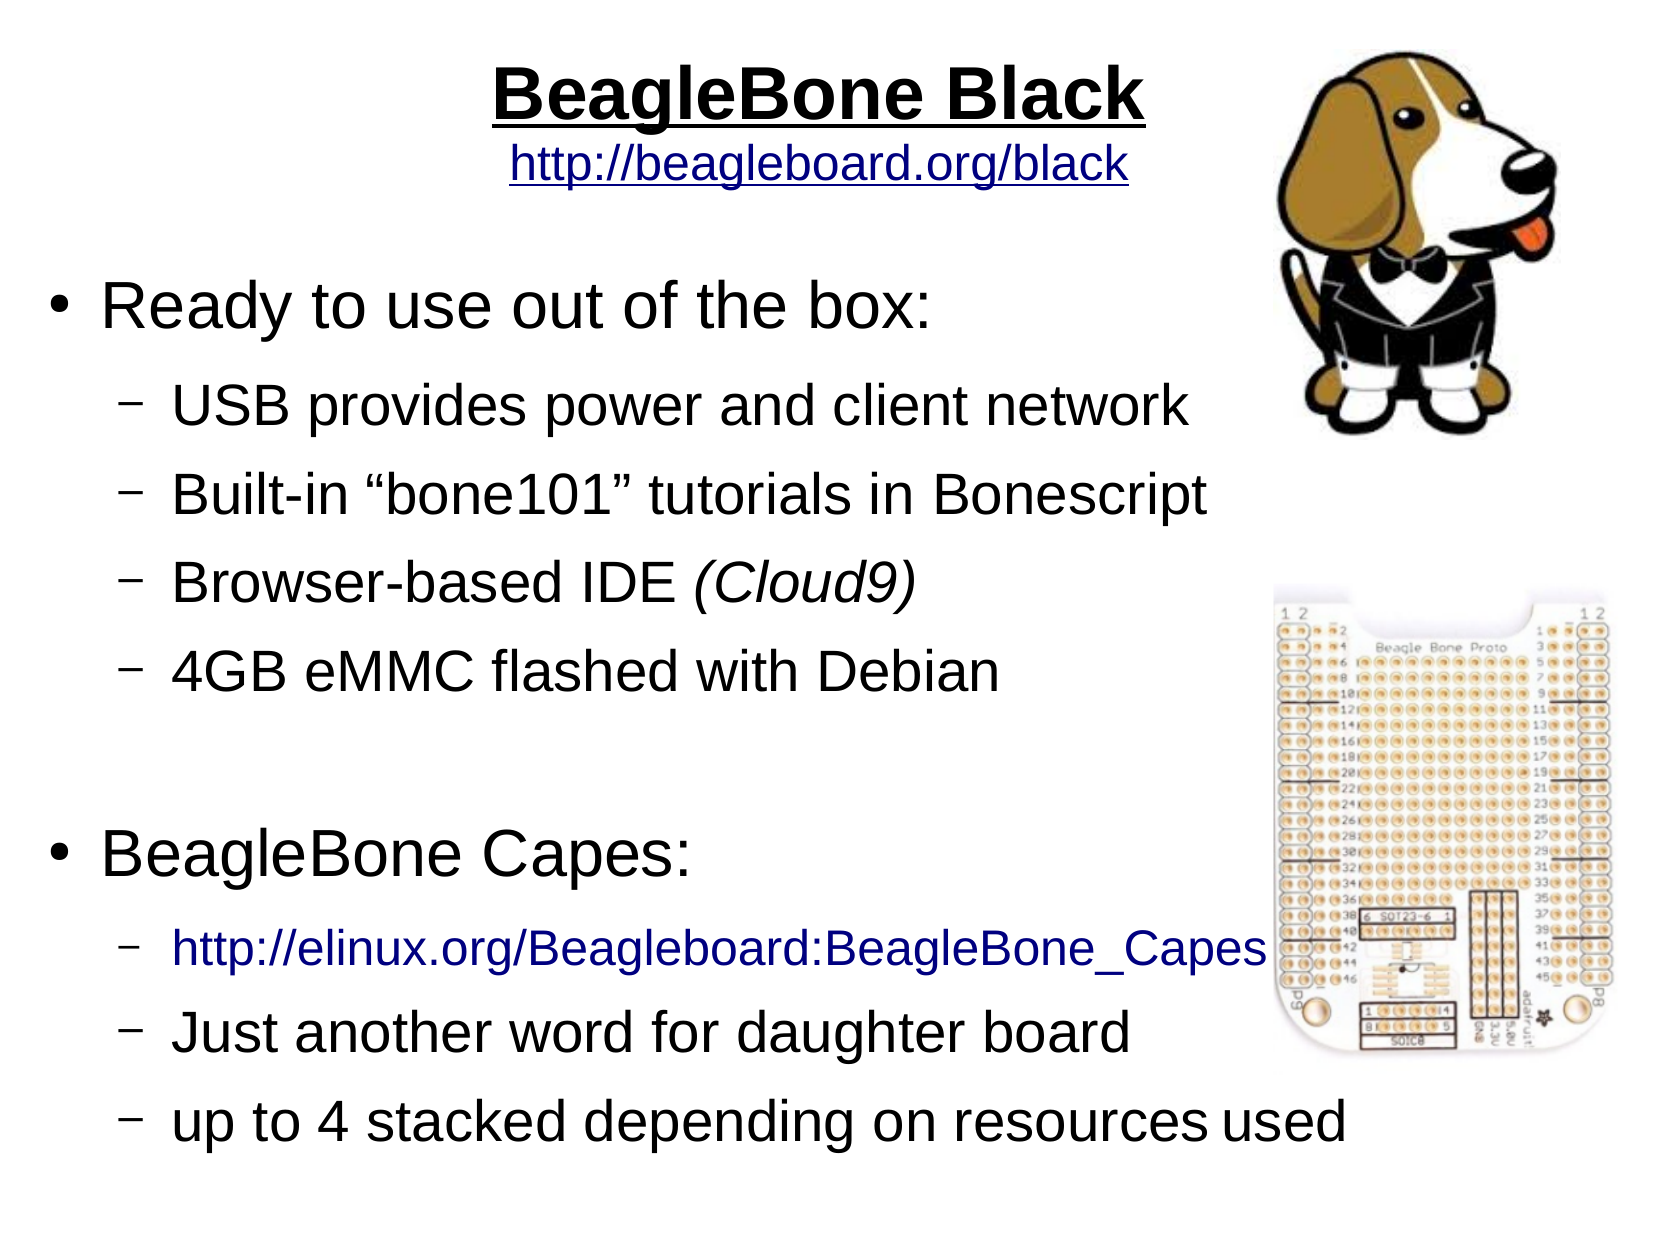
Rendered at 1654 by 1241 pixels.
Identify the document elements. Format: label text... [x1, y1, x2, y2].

list Ready to use out of the box: USB provides power and client network Built-in “bone101” tutorials in Bonescript Browser-based IDE (Cloud9) 4GB eMMC flashed with Debian BeagleBone Capes: http://elinux.org/Beagleboard:BeagleBone_Capes Just another word for daughter board up to 4 stacked depending on resources used [30, 195, 1381, 1200]
picture [1273, 49, 1561, 440]
picture [1381, 580, 1628, 1076]
title BeagleBone Black http://beagleboard.org/black [75, 17, 1564, 225]
